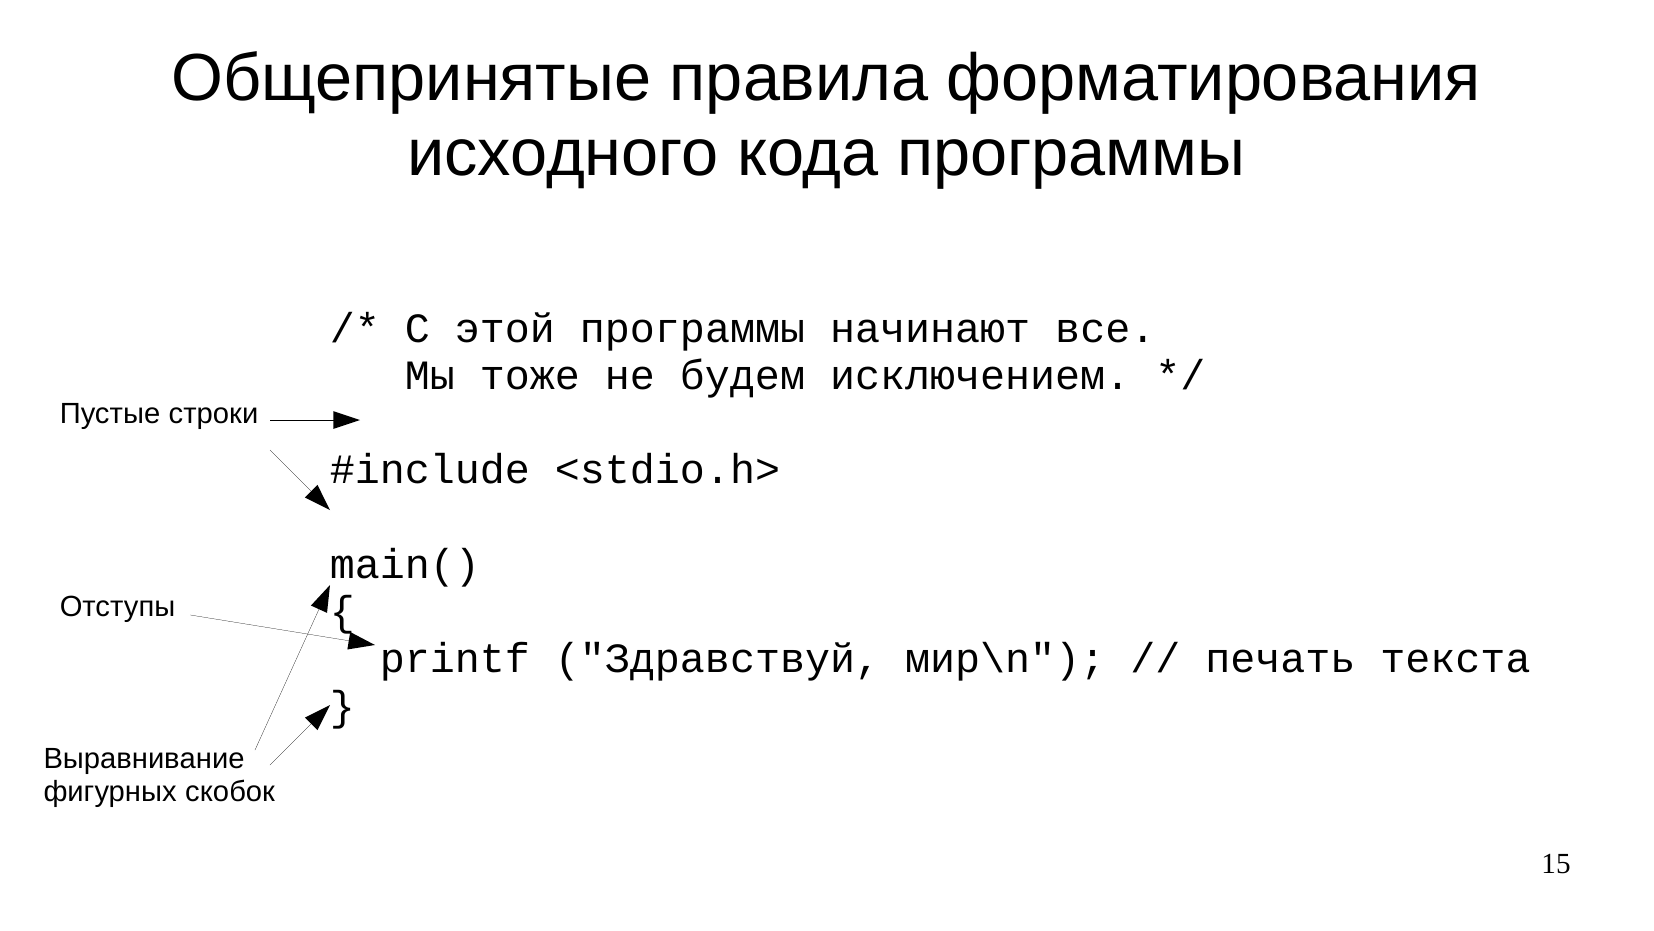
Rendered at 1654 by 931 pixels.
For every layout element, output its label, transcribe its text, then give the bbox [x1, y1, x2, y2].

text_box Отступы [45, 582, 191, 631]
text_box /* С этой программы начинают все. Мы тоже не будем исключением. */ #include <stdio.h> main() { printf ("Здравствуй, мир\n"); // печать текста } [315, 300, 1576, 781]
text_box Пустые строки [45, 390, 274, 438]
title Общепринятые правила форматирования исходного кода программы [82, 37, 1571, 193]
text_box Выравнивание фигурных скобок [28, 735, 301, 826]
